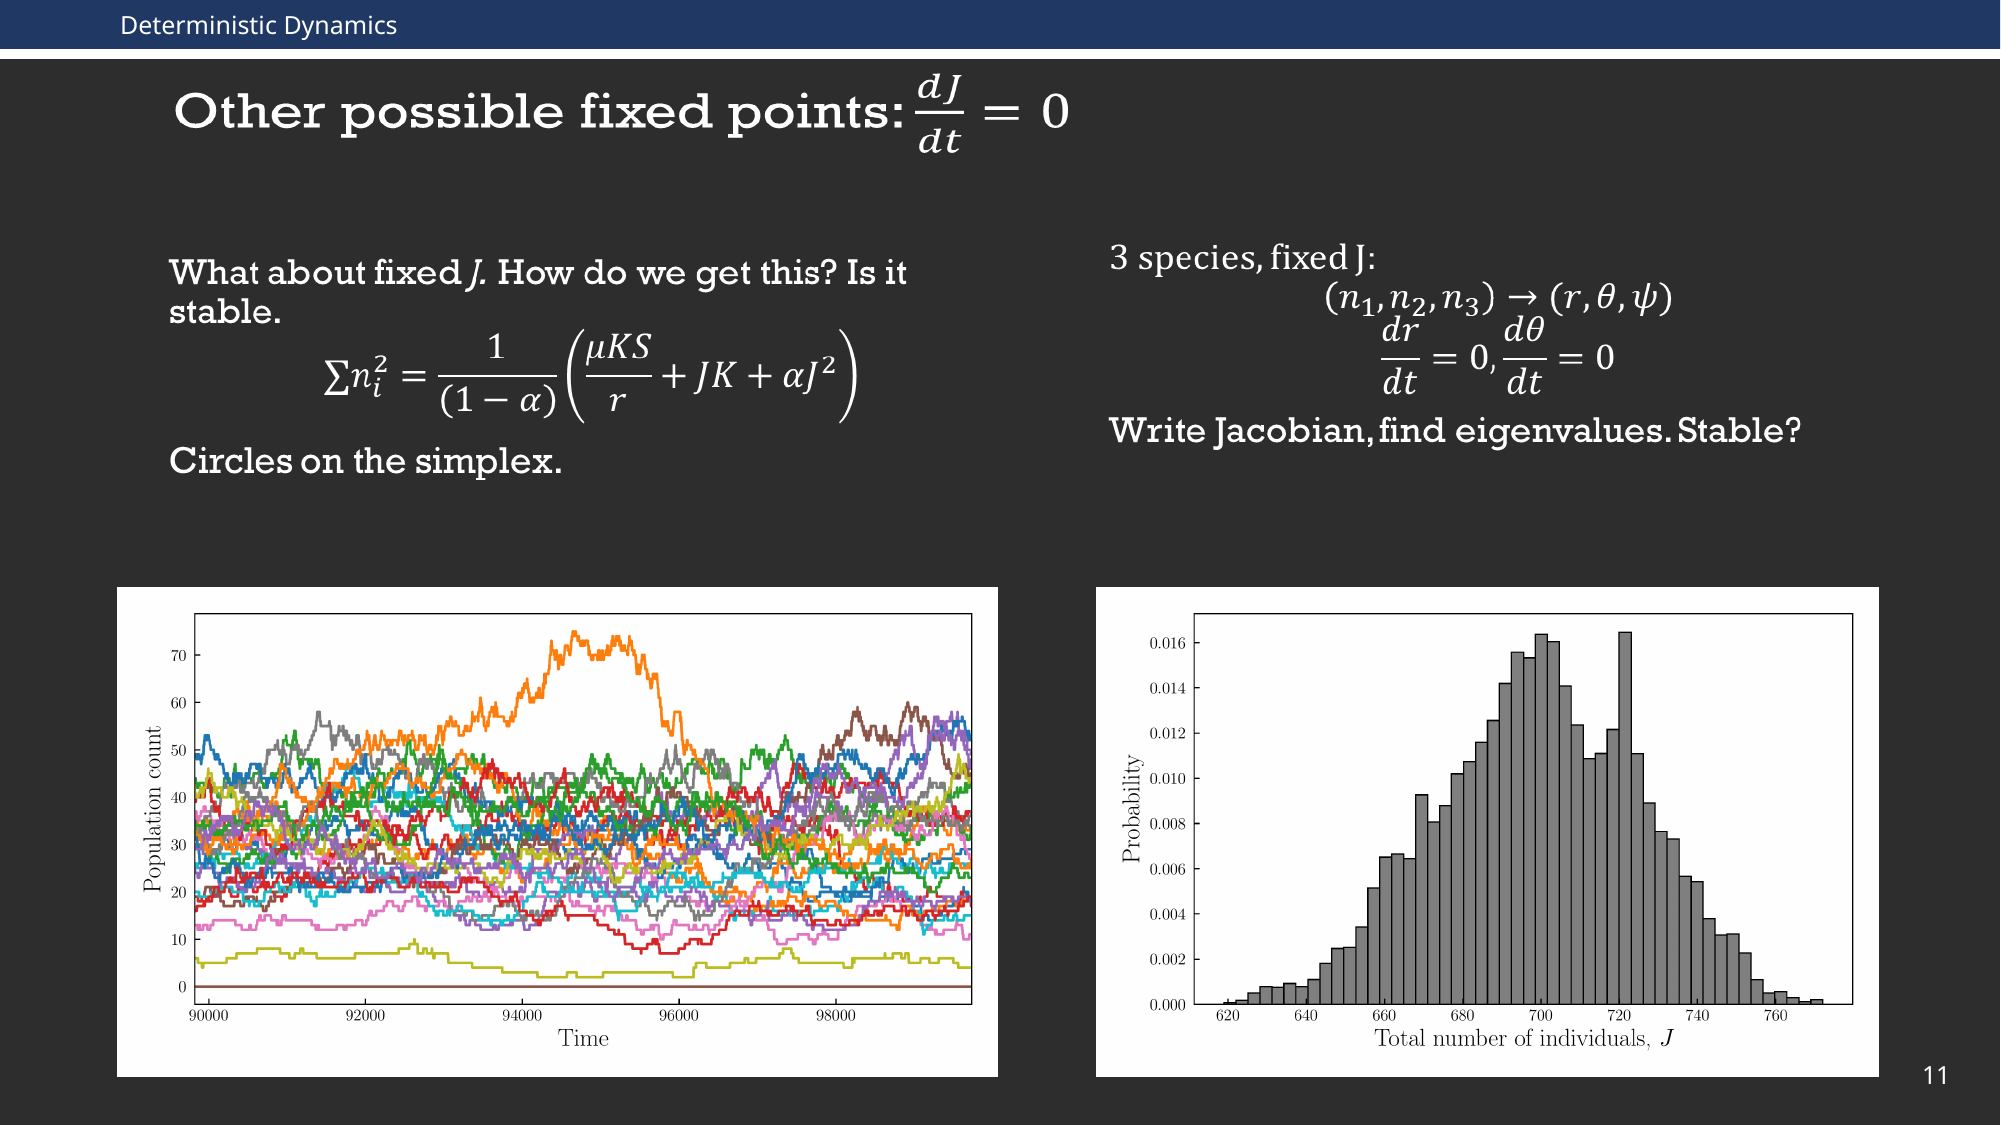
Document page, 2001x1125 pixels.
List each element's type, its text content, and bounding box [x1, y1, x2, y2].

text_box [1085, 220, 1902, 544]
footer Deterministic Dynamics [0, 0, 519, 51]
picture [1096, 587, 1879, 1077]
list [145, 236, 1028, 560]
picture [117, 587, 998, 1077]
title [137, 59, 1863, 169]
slide_number <number> [1515, 1046, 1966, 1107]
